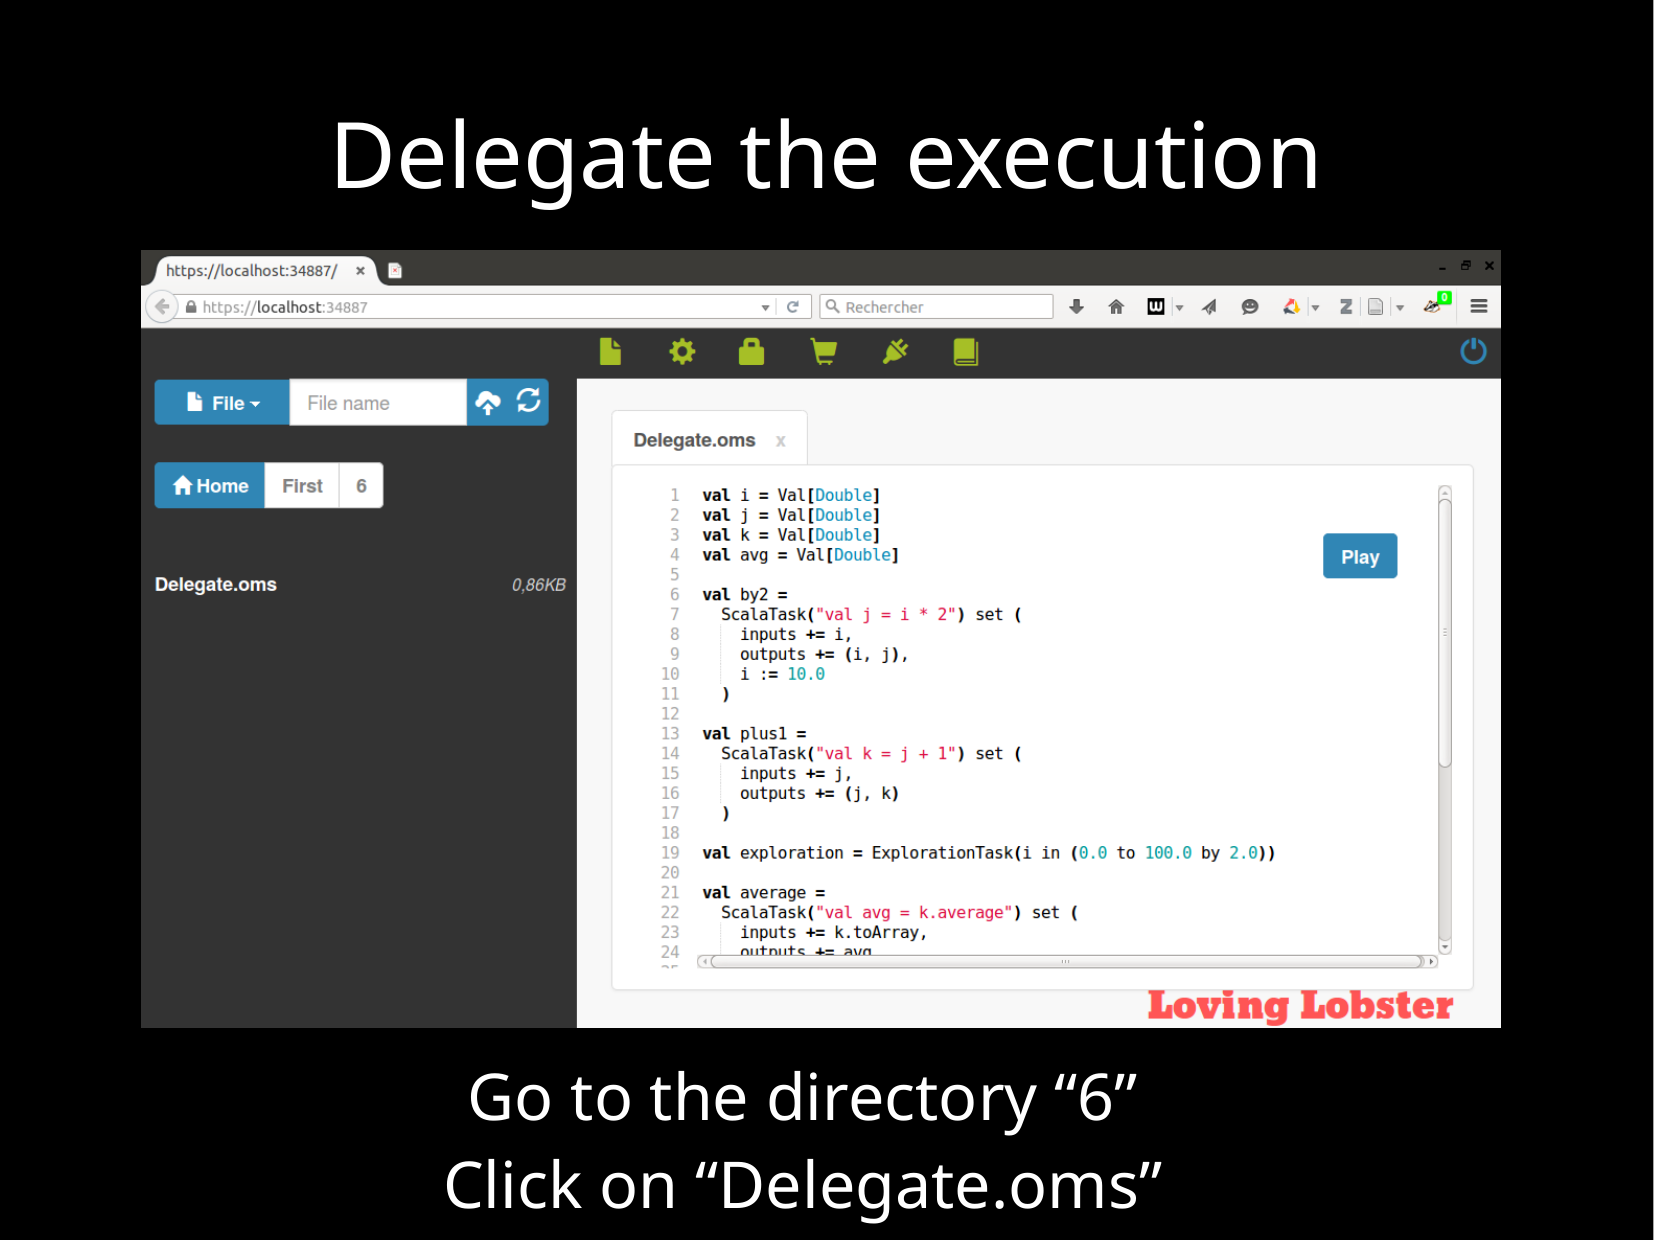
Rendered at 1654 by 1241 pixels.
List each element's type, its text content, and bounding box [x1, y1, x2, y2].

title Delegate the execution [82, 49, 1571, 257]
list Go to the directory “6” Click on “Delegate.oms” [59, 1051, 1548, 1229]
picture [141, 250, 1501, 1028]
